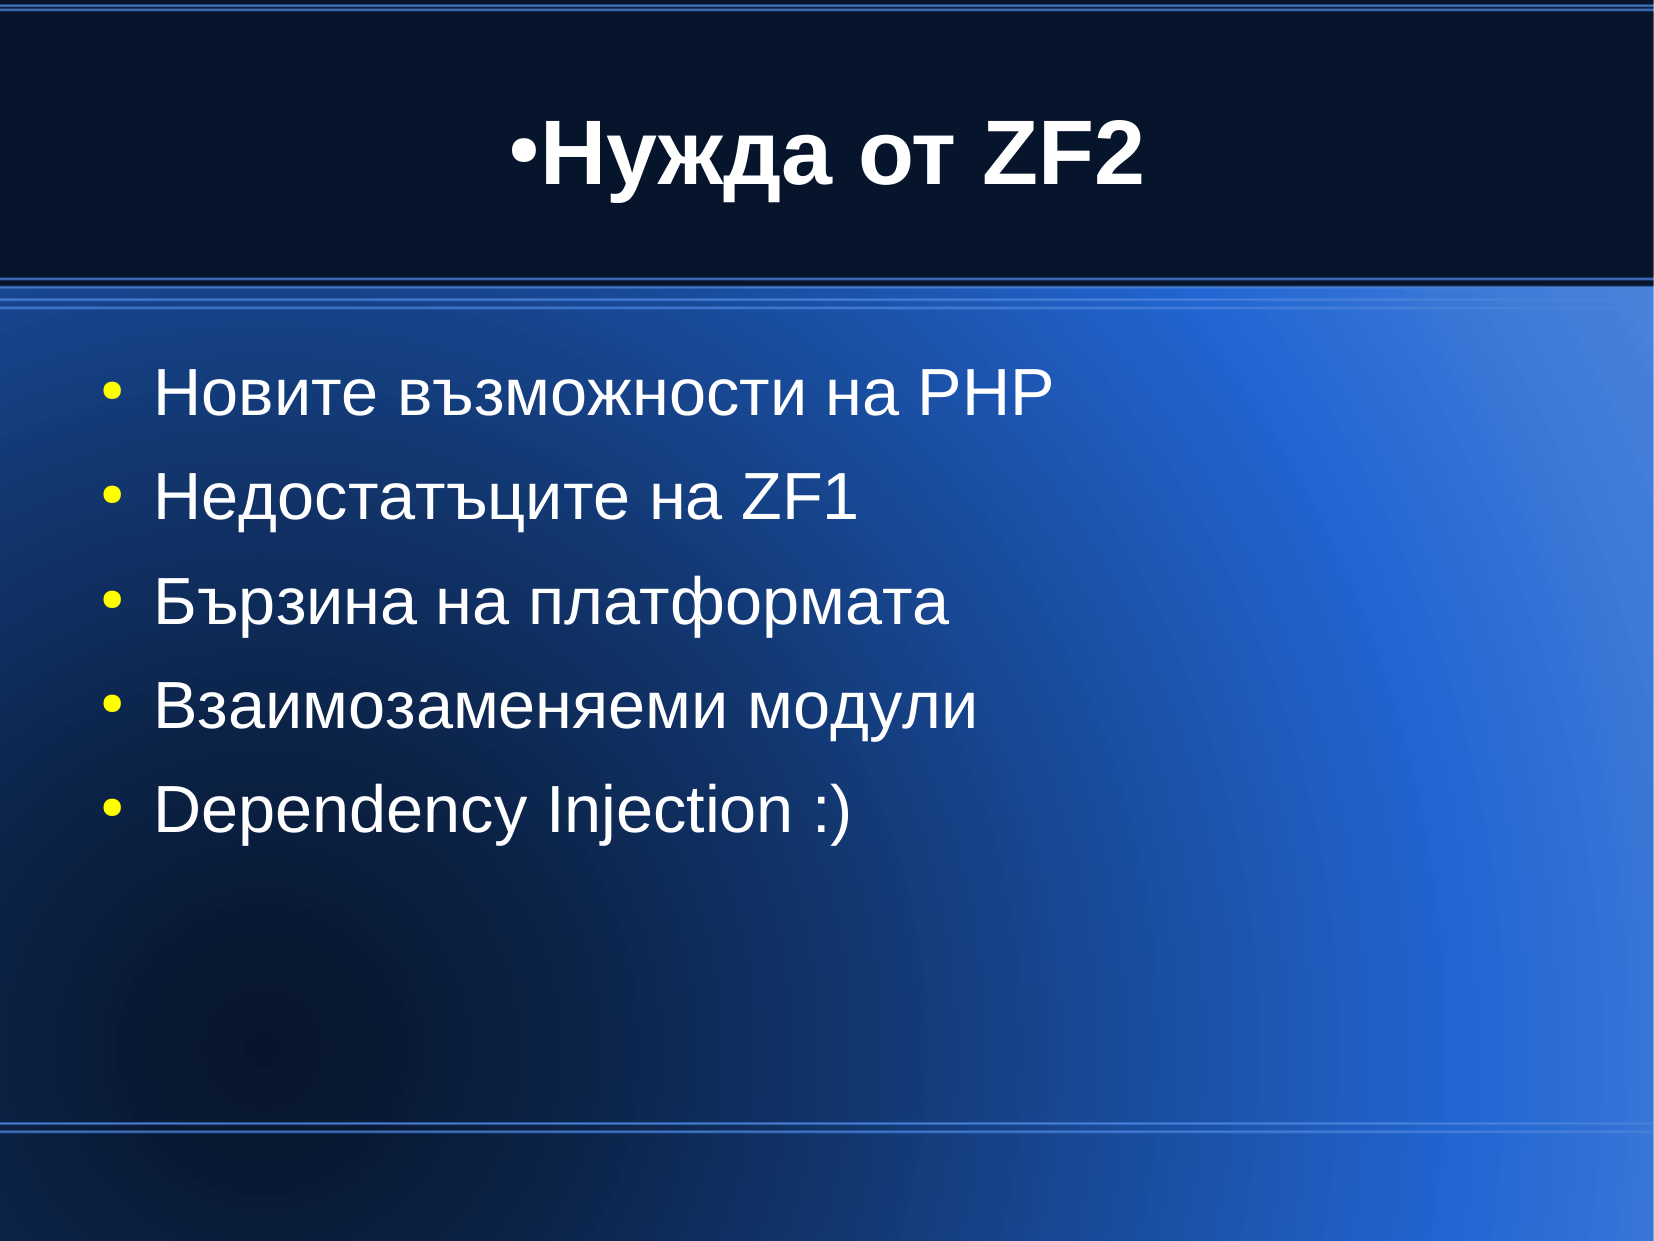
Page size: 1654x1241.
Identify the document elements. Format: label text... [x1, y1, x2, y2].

picture [0, 0, 1654, 1241]
list Новите възможности на PHP Недостатъците на ZF1 Бързина на платформата Взаимозаменяеми модули Dependency Injection :) [82, 355, 1571, 1075]
title Нужда от ZF2 [82, 49, 1571, 257]
